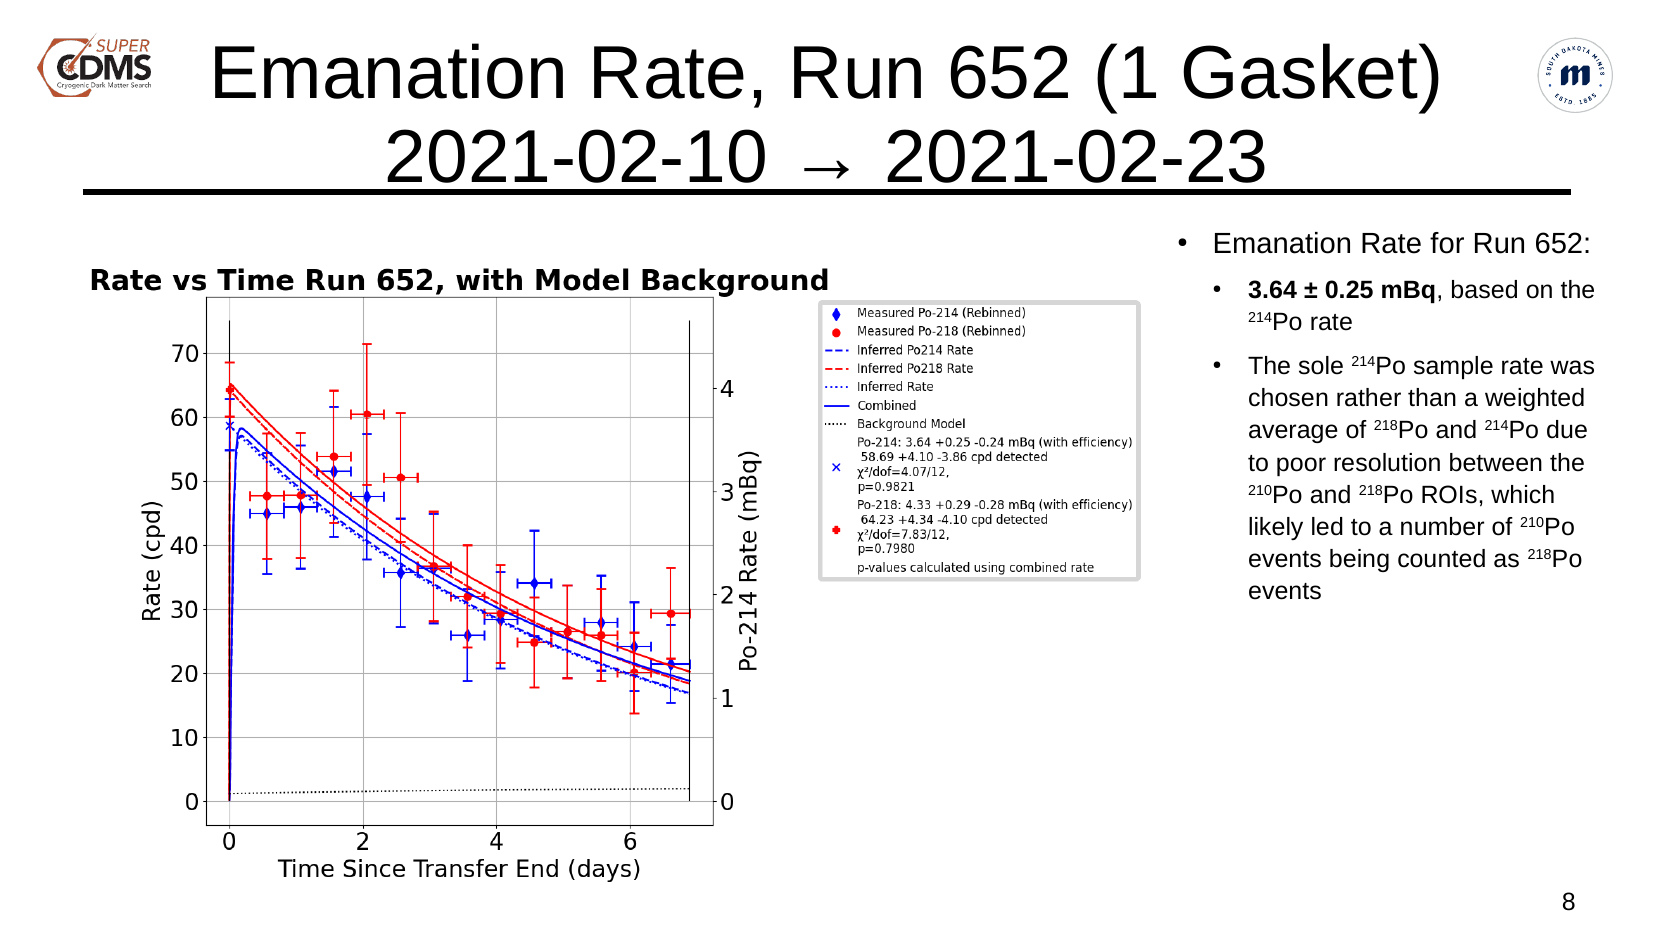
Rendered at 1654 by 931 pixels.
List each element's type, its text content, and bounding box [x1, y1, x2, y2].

picture [1571, 37, 1613, 113]
text_box Emanation Rate for Run 652: 3.64 ± 0.25 mBq, based on the 214Po rate The sole 214Po sample rate was chosen rather than a weighted average of 218Po and 214Po due to poor resolution between the 210Po and 218Po ROIs, which likely led to a number of 210Po events being counted as 218Po events [1162, 214, 1613, 901]
title Emanation Rate, Run 652 (1 Gasket) 2021-02-10 → 2021-02-23 [82, 37, 1571, 193]
picture [37, 32, 151, 97]
picture [37, 214, 1162, 901]
